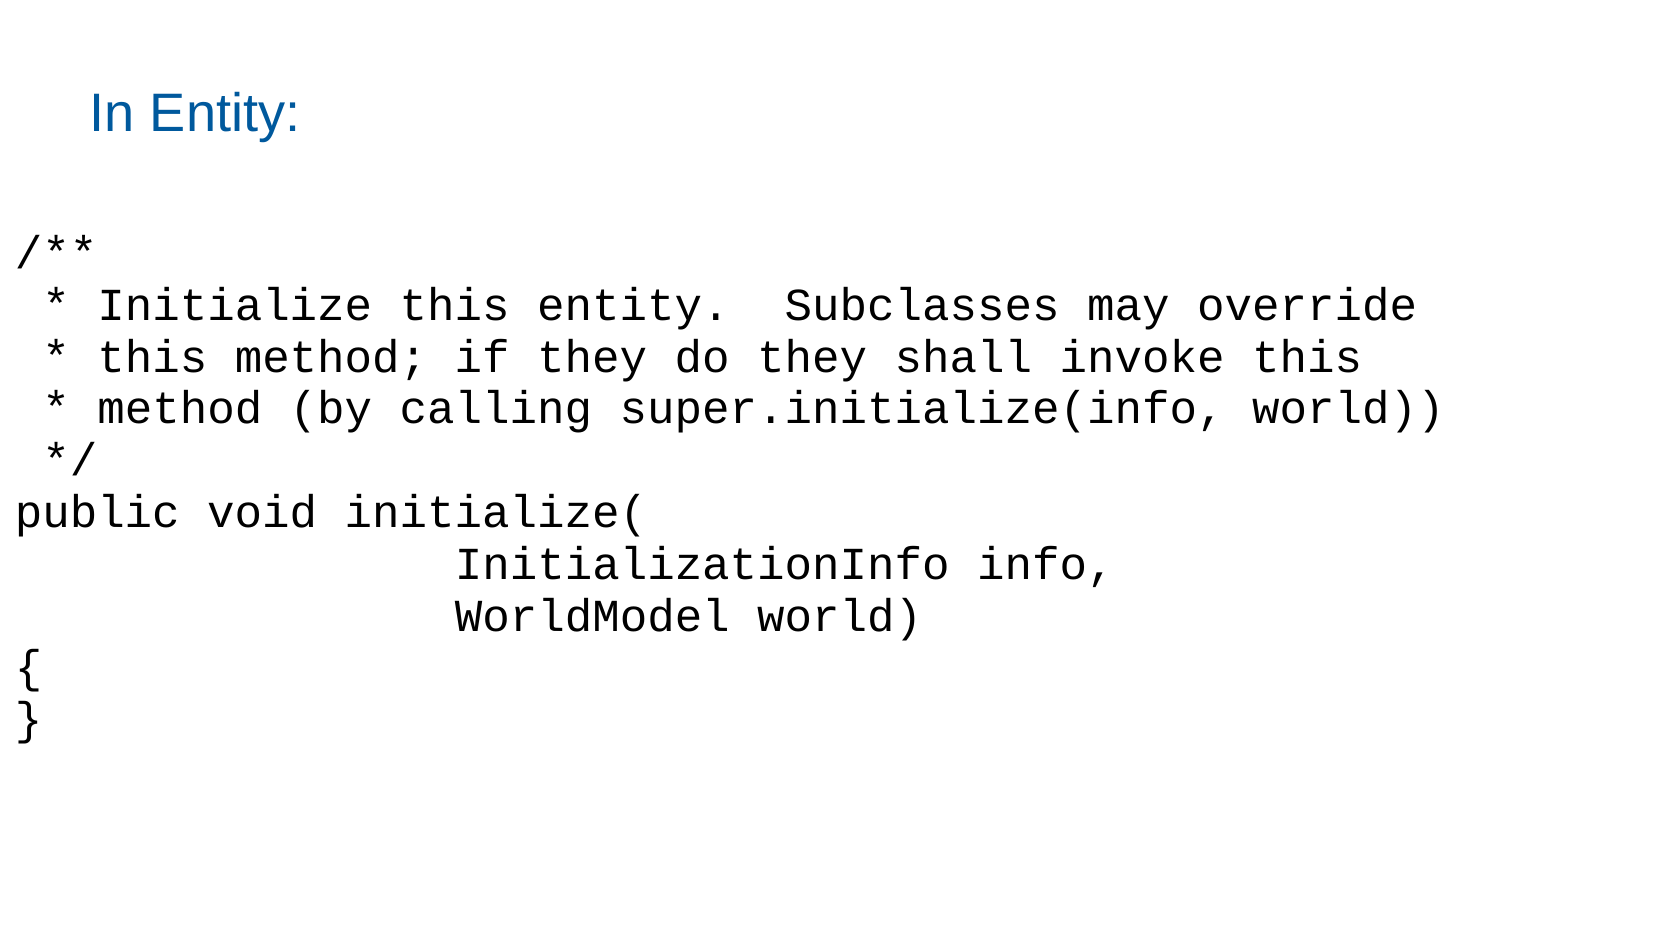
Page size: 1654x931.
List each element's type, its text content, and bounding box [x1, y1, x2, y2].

text_box In Entity: [75, 75, 316, 151]
text_box /** * Initialize this entity. Subclasses may override * this method; if they do they shall invoke this * method (by calling super.initialize(info, world)) */ public void initialize( InitializationInfo info, WorldModel world) { } [0, 120, 1516, 931]
